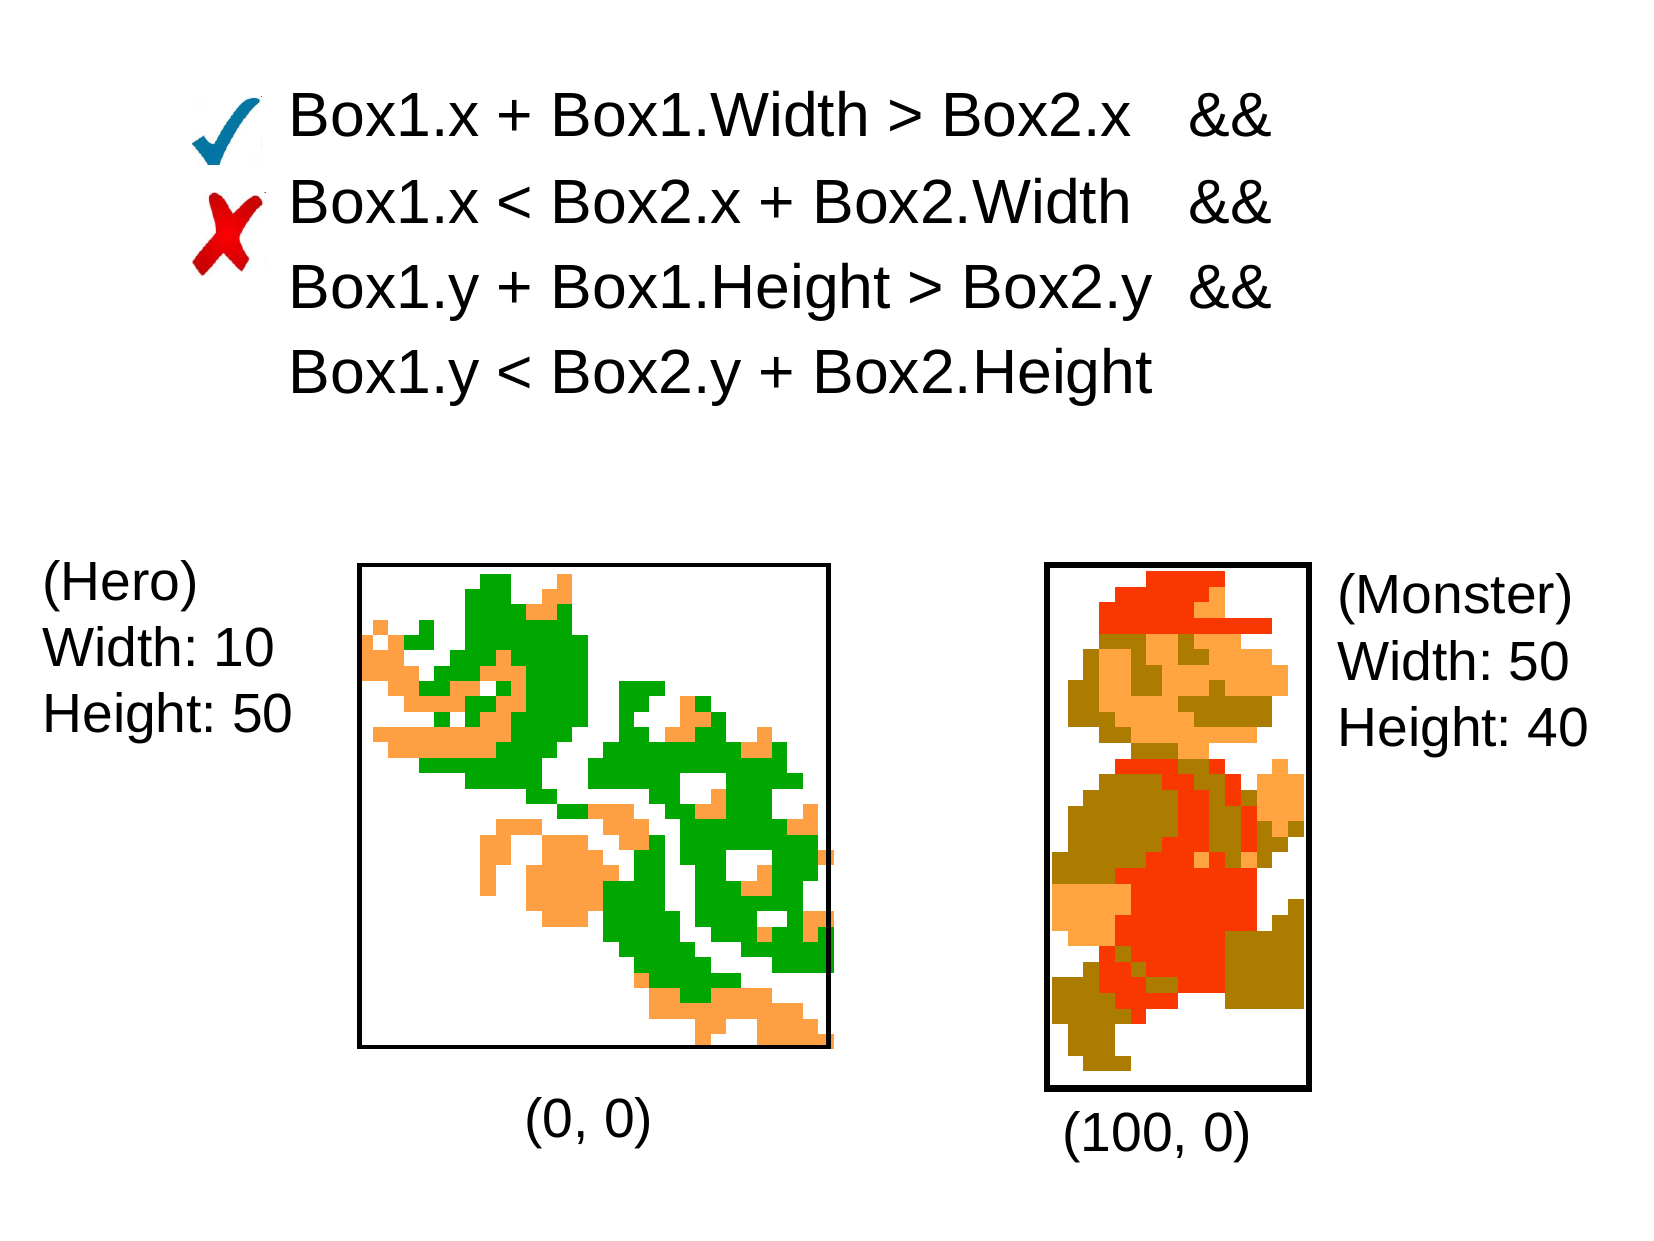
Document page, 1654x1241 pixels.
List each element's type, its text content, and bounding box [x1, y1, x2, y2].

list Box1.x + Box1.Width > Box2.x && Box1.x < Box2.x + Box2.Width && Box1.y + Box1.Height > Box2.y && Box1.y < Box2.y + Box2.Height [124, 68, 1530, 1103]
chart [362, 567, 826, 1045]
text_box (100, 0) [1047, 1088, 1268, 1171]
picture [192, 192, 266, 276]
text_box (0, 0) [509, 1074, 669, 1157]
chart [358, 482, 834, 1096]
chart [1005, 509, 1320, 1103]
text_box (Hero) Width: 10 Height: 50 [27, 537, 345, 752]
chart [1050, 568, 1306, 1085]
picture [192, 96, 262, 166]
text_box (Monster) Width: 50 Height: 40 [1322, 551, 1605, 766]
